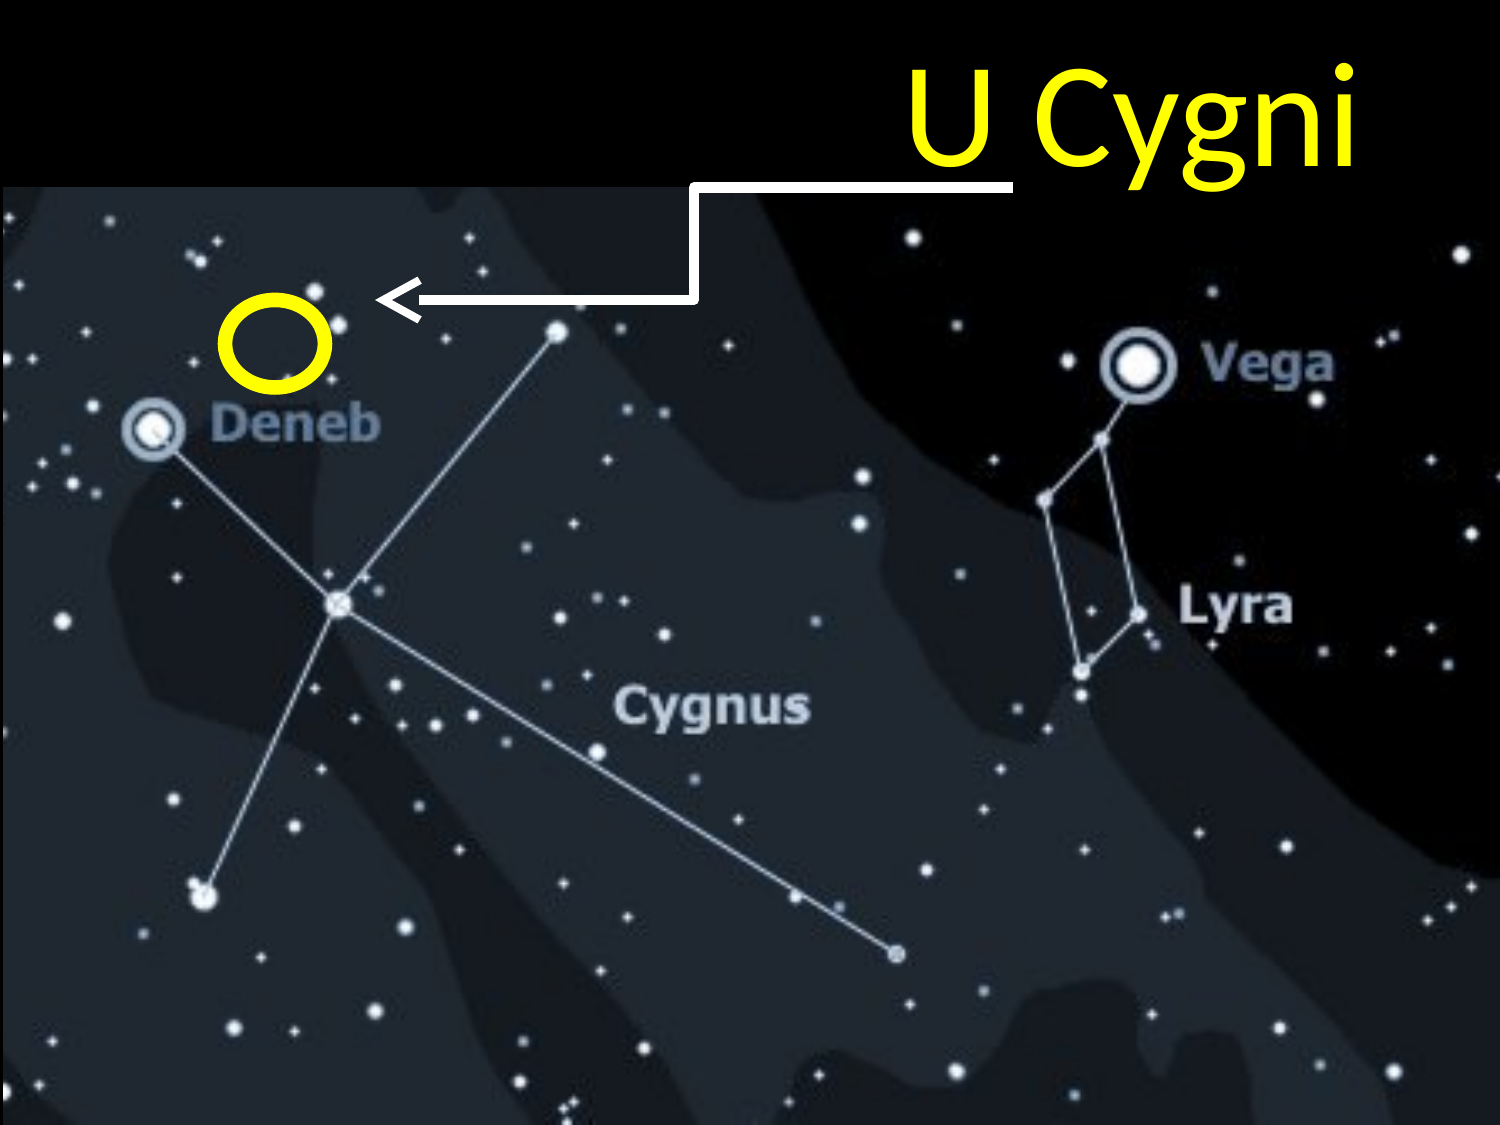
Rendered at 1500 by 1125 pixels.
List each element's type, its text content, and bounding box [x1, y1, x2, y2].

picture [3, 187, 1500, 1125]
text_box U Cygni [887, 9, 1438, 205]
